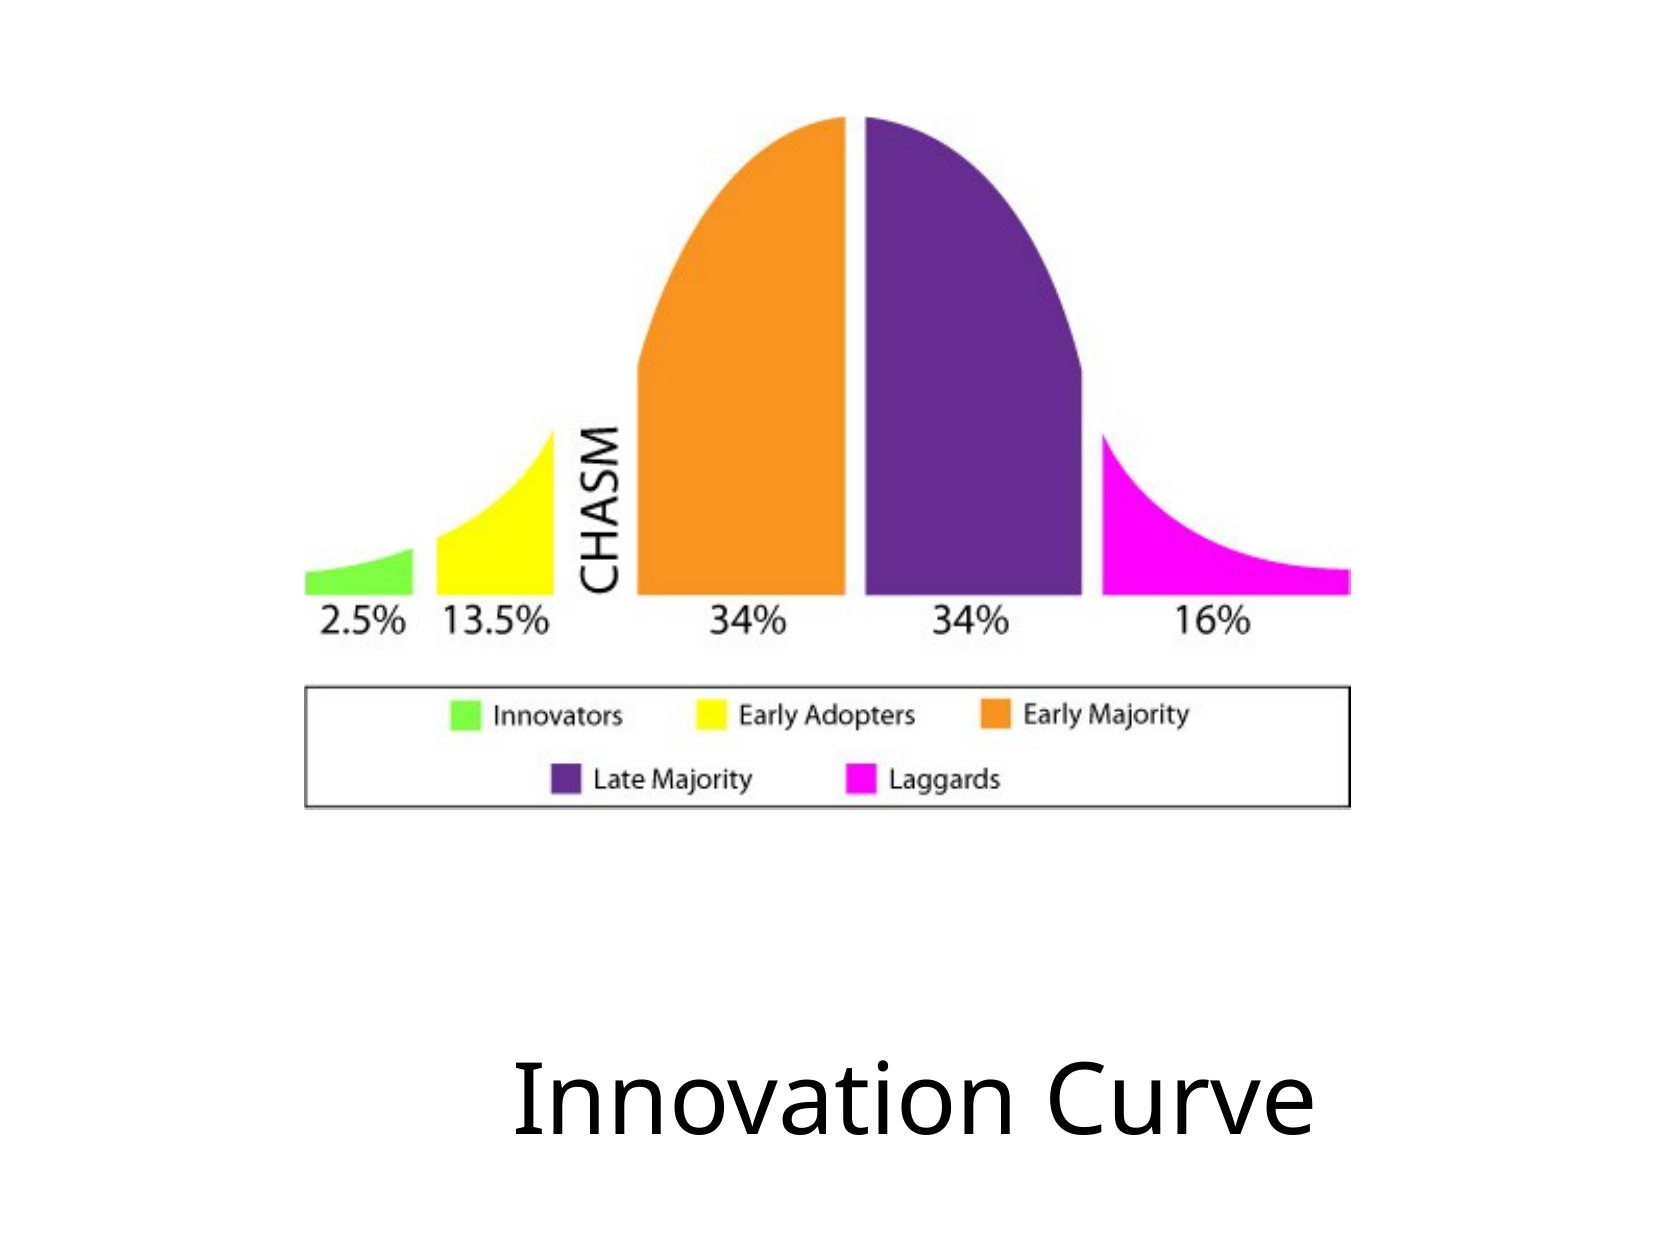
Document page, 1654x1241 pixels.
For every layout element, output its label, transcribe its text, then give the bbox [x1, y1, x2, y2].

text_box Innovation Curve [497, 1020, 1246, 1135]
picture [304, 116, 1351, 811]
